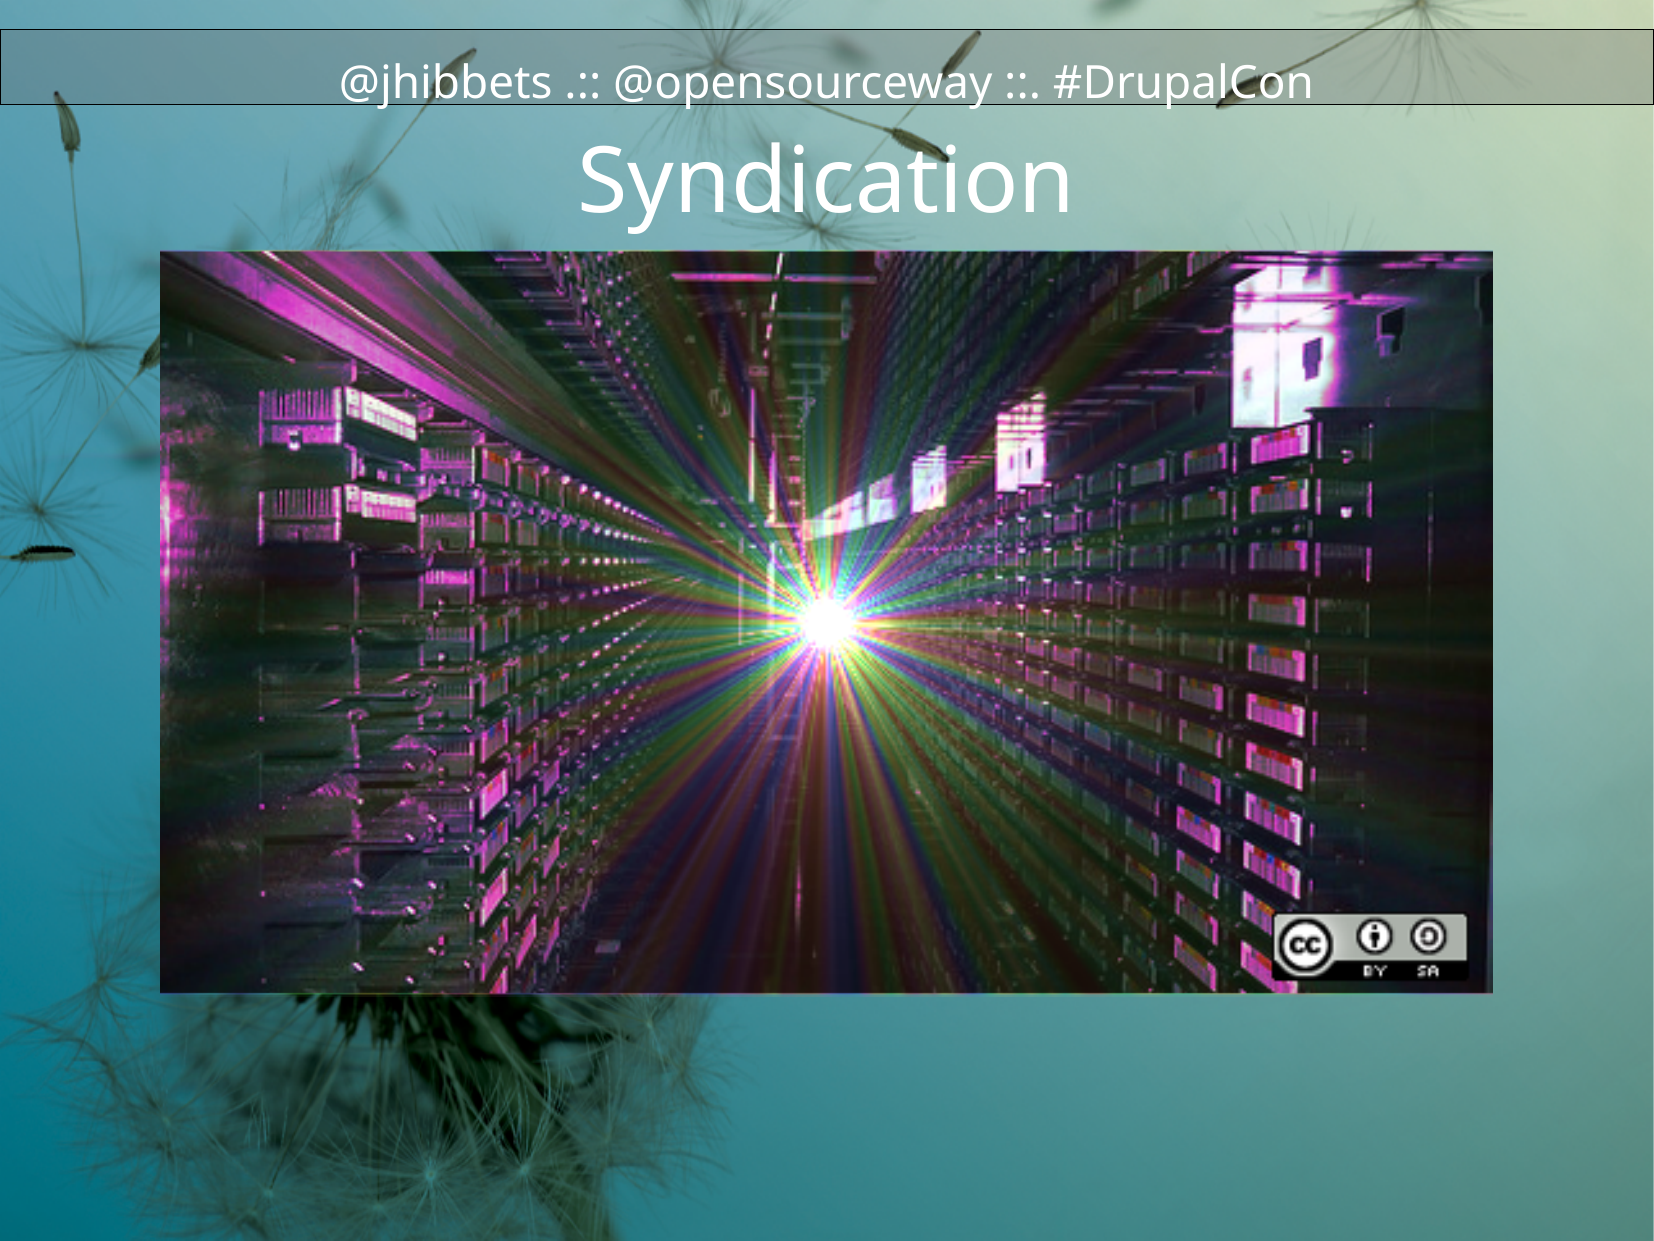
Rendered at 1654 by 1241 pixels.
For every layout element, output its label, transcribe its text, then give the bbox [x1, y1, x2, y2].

picture [0, 105, 1654, 1241]
title Syndication [82, 73, 1571, 281]
picture [0, 0, 1654, 29]
